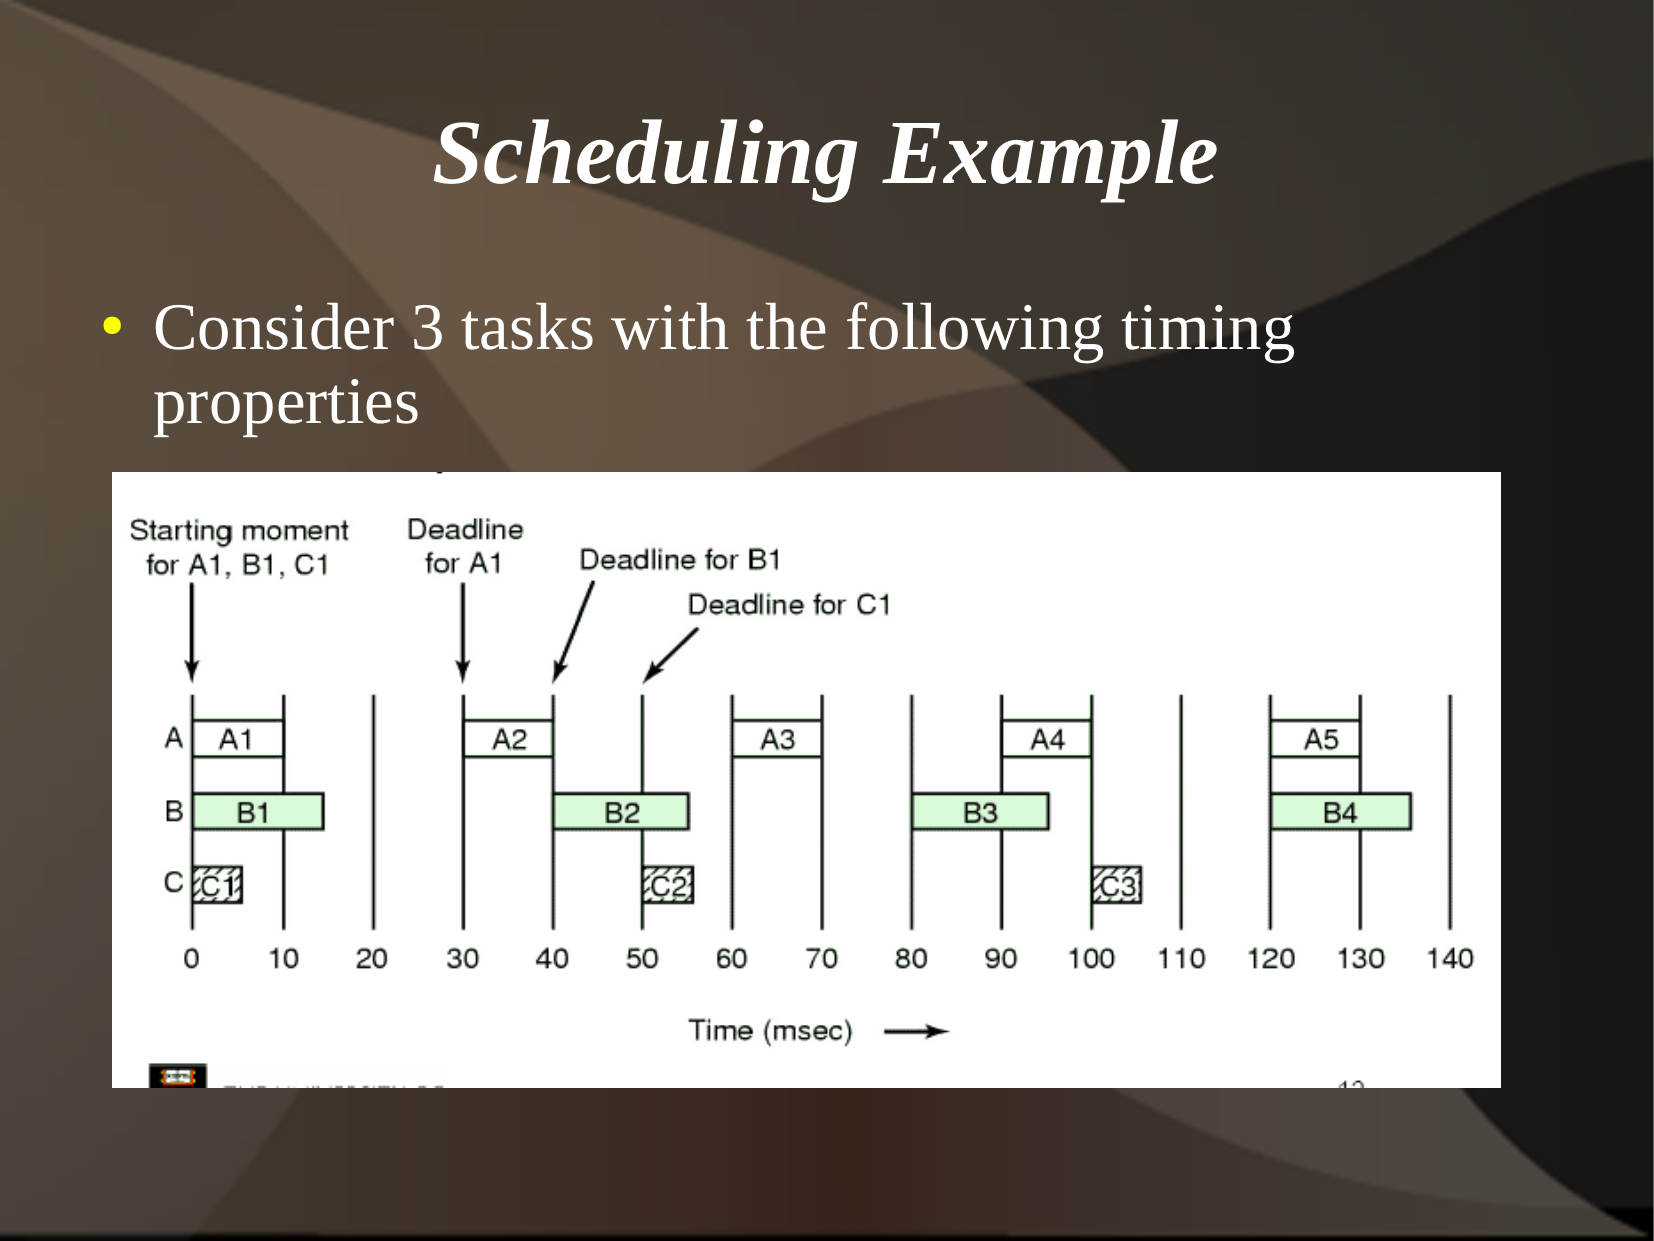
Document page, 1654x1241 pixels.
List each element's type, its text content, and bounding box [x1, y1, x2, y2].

title Scheduling Example [82, 56, 1571, 250]
picture [0, 0, 1654, 1241]
list Consider 3 tasks with the following timing properties [82, 290, 1571, 1094]
